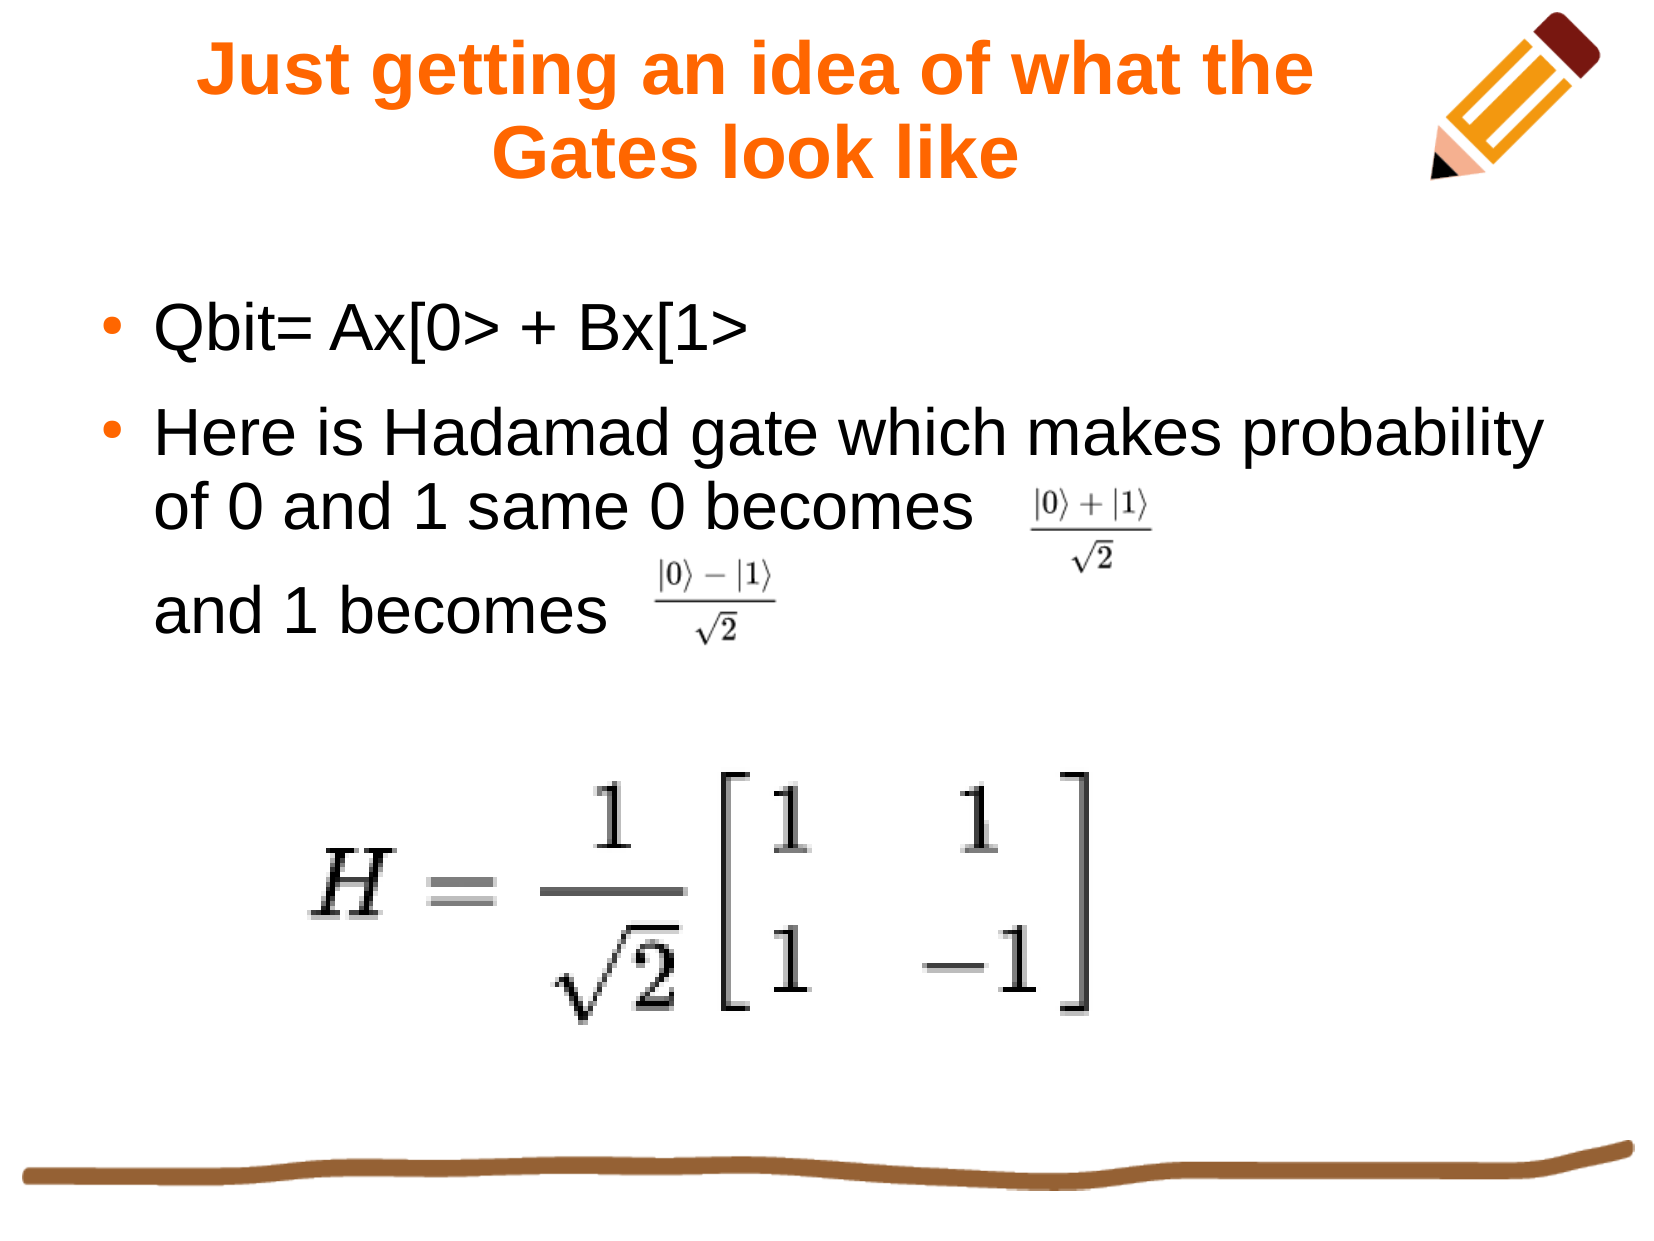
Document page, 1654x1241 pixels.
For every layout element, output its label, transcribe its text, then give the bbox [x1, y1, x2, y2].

picture [1027, 484, 1156, 578]
title Just getting an idea of what the Gates look like [82, 26, 1430, 195]
list Qbit= Ax[0> + Bx[1> Here is Hadamad gate which makes probability of 0 and 1 same 0 becomes and 1 becomes [82, 290, 1571, 1122]
picture [651, 555, 780, 650]
picture [1430, 12, 1601, 181]
picture [307, 758, 1113, 1040]
picture [22, 1140, 1635, 1191]
